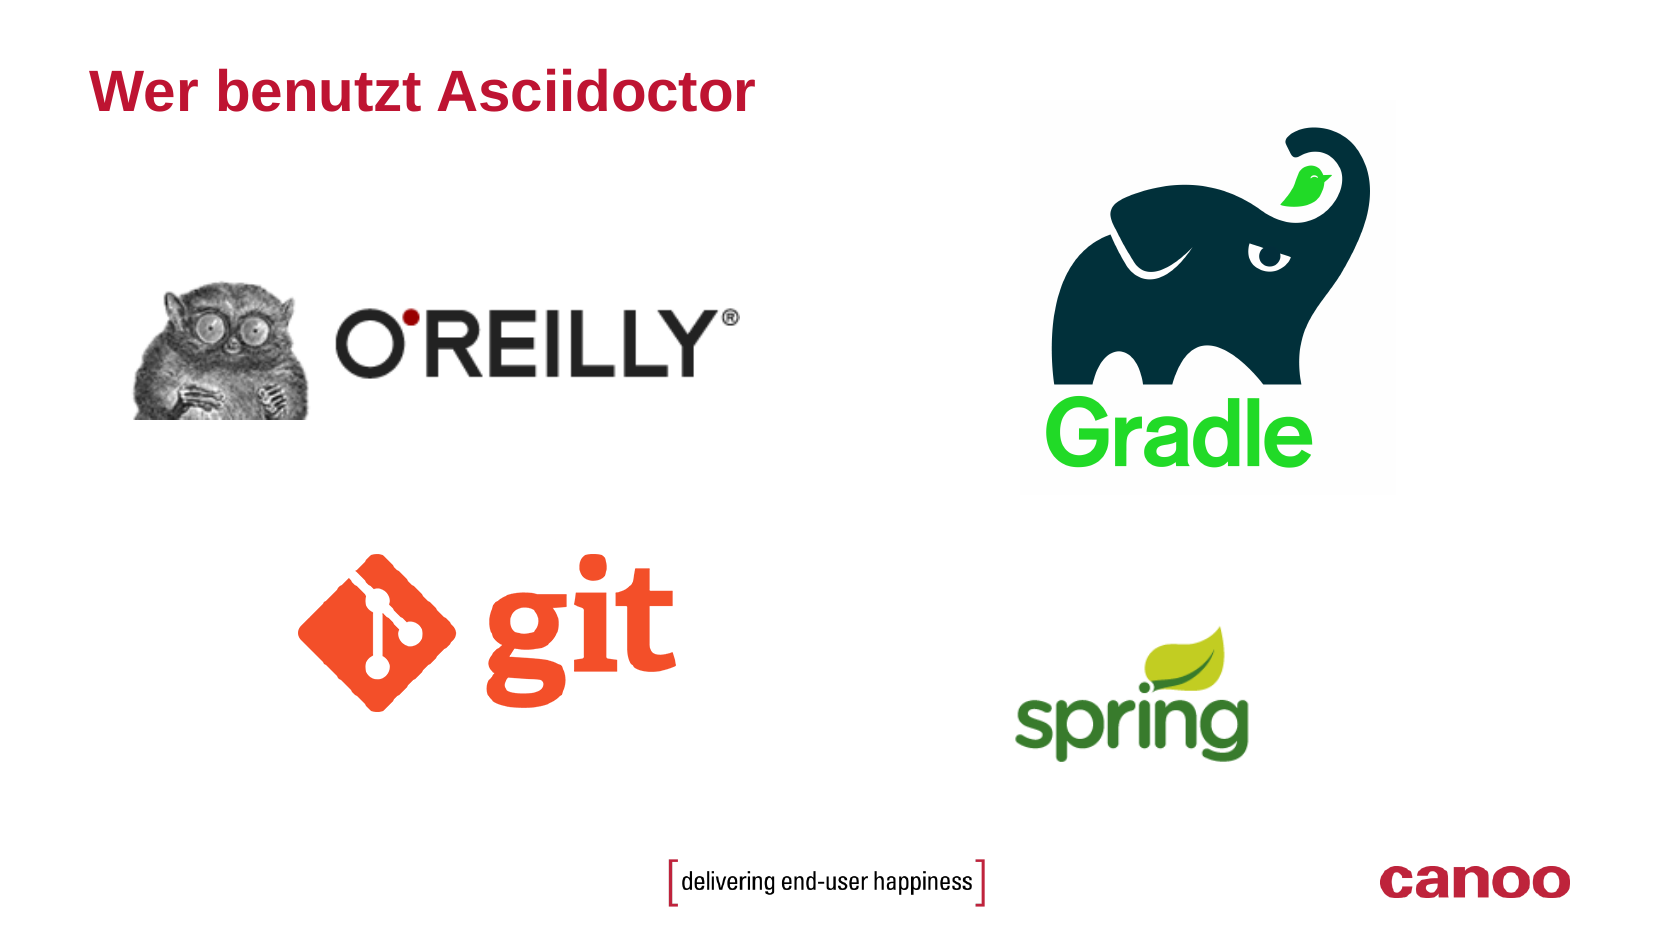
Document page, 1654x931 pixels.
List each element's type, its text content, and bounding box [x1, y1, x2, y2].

title Wer benutzt Asciidoctor [75, 45, 1591, 136]
picture [225, 539, 774, 727]
picture [1020, 100, 1396, 496]
picture [120, 254, 740, 421]
picture [1380, 866, 1570, 898]
picture [662, 855, 991, 910]
picture [988, 614, 1276, 786]
